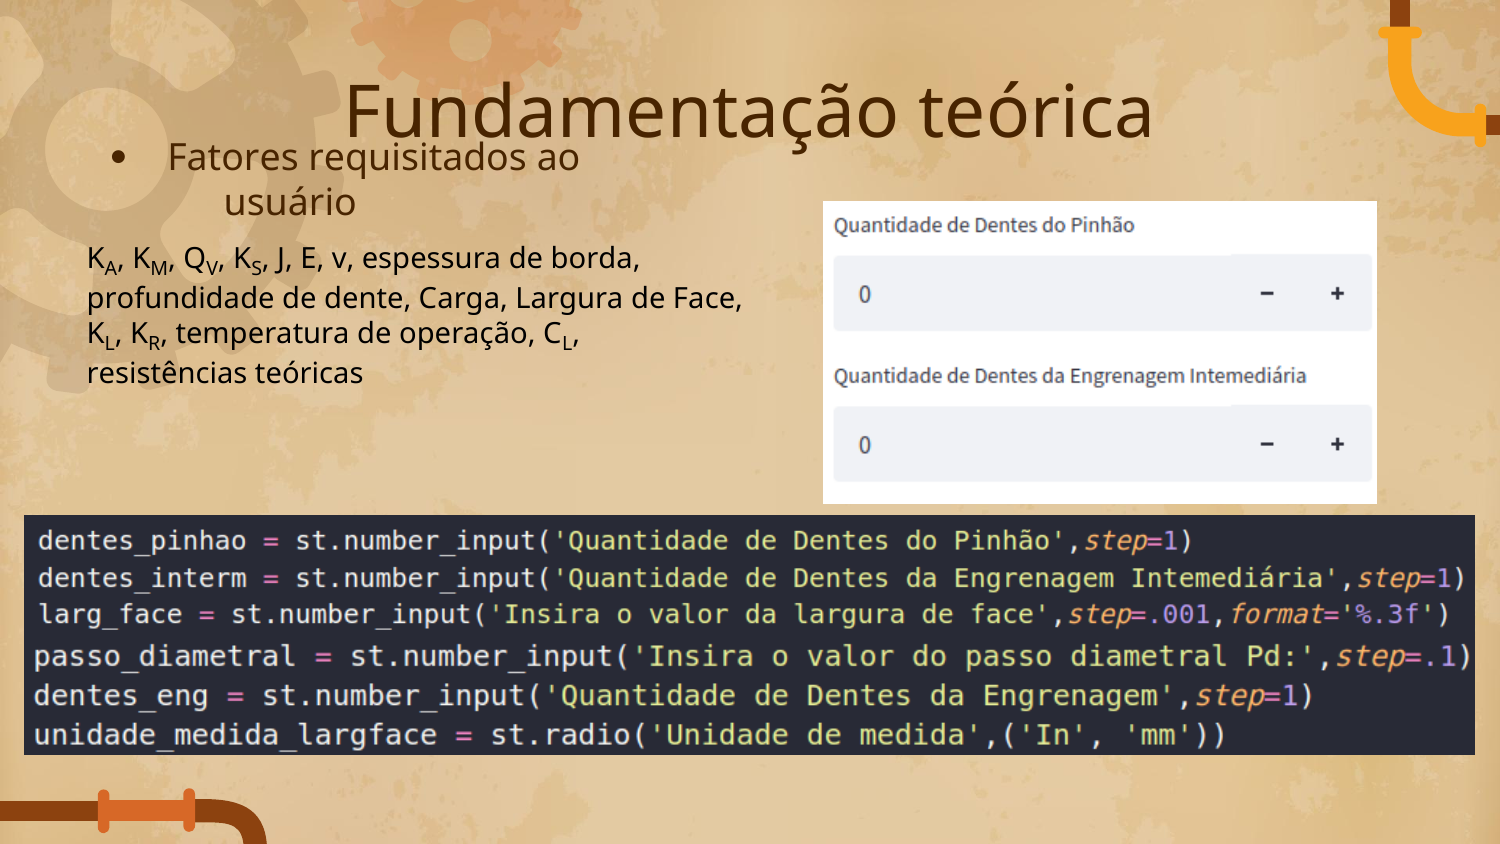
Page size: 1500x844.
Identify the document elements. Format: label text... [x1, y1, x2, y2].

picture [24, 515, 1475, 755]
subtitle Fatores requisitados ao usuário [58, 101, 727, 254]
picture [823, 201, 1377, 504]
text_box KA, KM, QV, KS, J, E, v, espessura de borda, profundidade de dente, Carga, Largura de Face, KL, KR, temperatura de operação, CL, resistências teóricas [71, 224, 762, 396]
title Fundamentação teórica [116, 49, 1384, 127]
